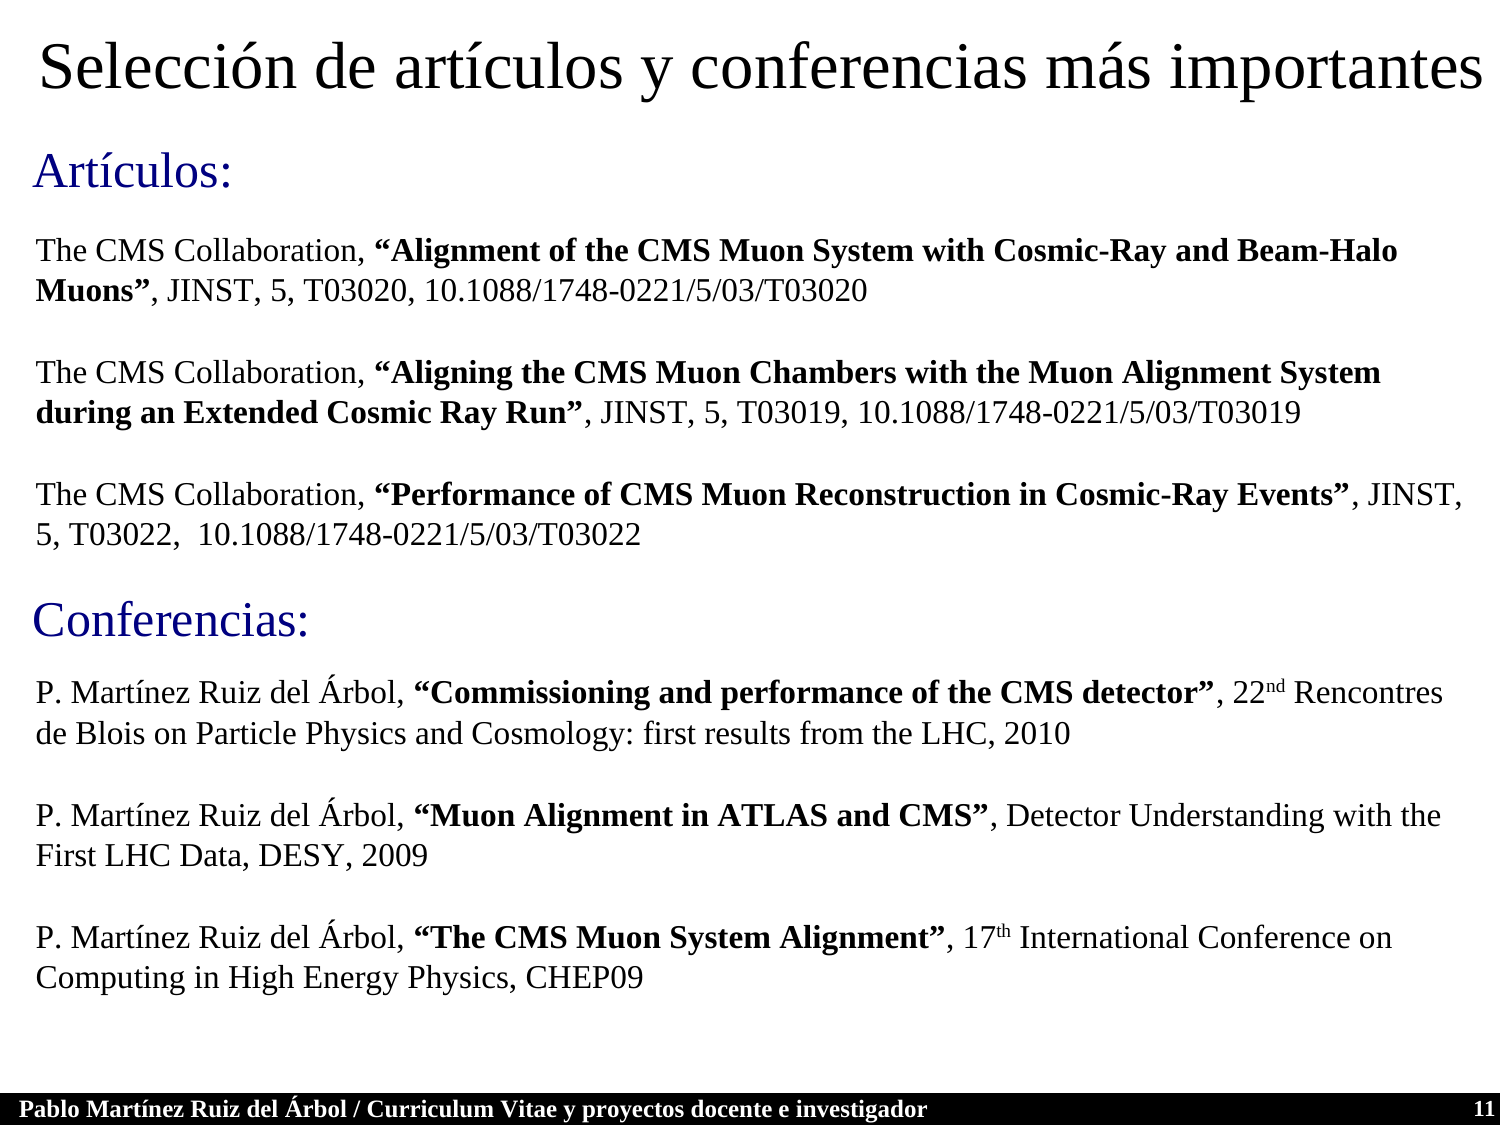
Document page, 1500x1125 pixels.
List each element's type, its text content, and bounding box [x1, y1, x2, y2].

text_box Artículos: [18, 129, 289, 220]
text_box The CMS Collaboration, “Alignment of the CMS Muon System with Cosmic-Ray and Beam-Halo Muons”, JINST, 5, T03020, 10.1088/1748-0221/5/03/T03020 The CMS Collaboration, “Aligning the CMS Muon Chambers with the Muon Alignment System during an Extended Cosmic Ray Run”, JINST, 5, T03019, 10.1088/1748-0221/5/03/T03019 The CMS Collaboration, “Performance of CMS Muon Reconstruction in Cosmic-Ray Events”, JINST, 5, T03022, 10.1088/1748-0221/5/03/T03022 [20, 219, 1496, 571]
text_box P. Martínez Ruiz del Árbol, “Commissioning and performance of the CMS detector”, 22nd Rencontres de Blois on Particle Physics and Cosmology: first results from the LHC, 2010 P. Martínez Ruiz del Árbol, “Muon Alignment in ATLAS and CMS”, Detector Understanding with the First LHC Data, DESY, 2009 P. Martínez Ruiz del Árbol, “The CMS Muon System Alignment”, 17th International Conference on Computing in High Energy Physics, CHEP09 [20, 662, 1496, 1013]
text_box Conferencias: [18, 577, 676, 669]
text_box Selección de artículos y conferencias más importantes [10, 12, 1500, 121]
